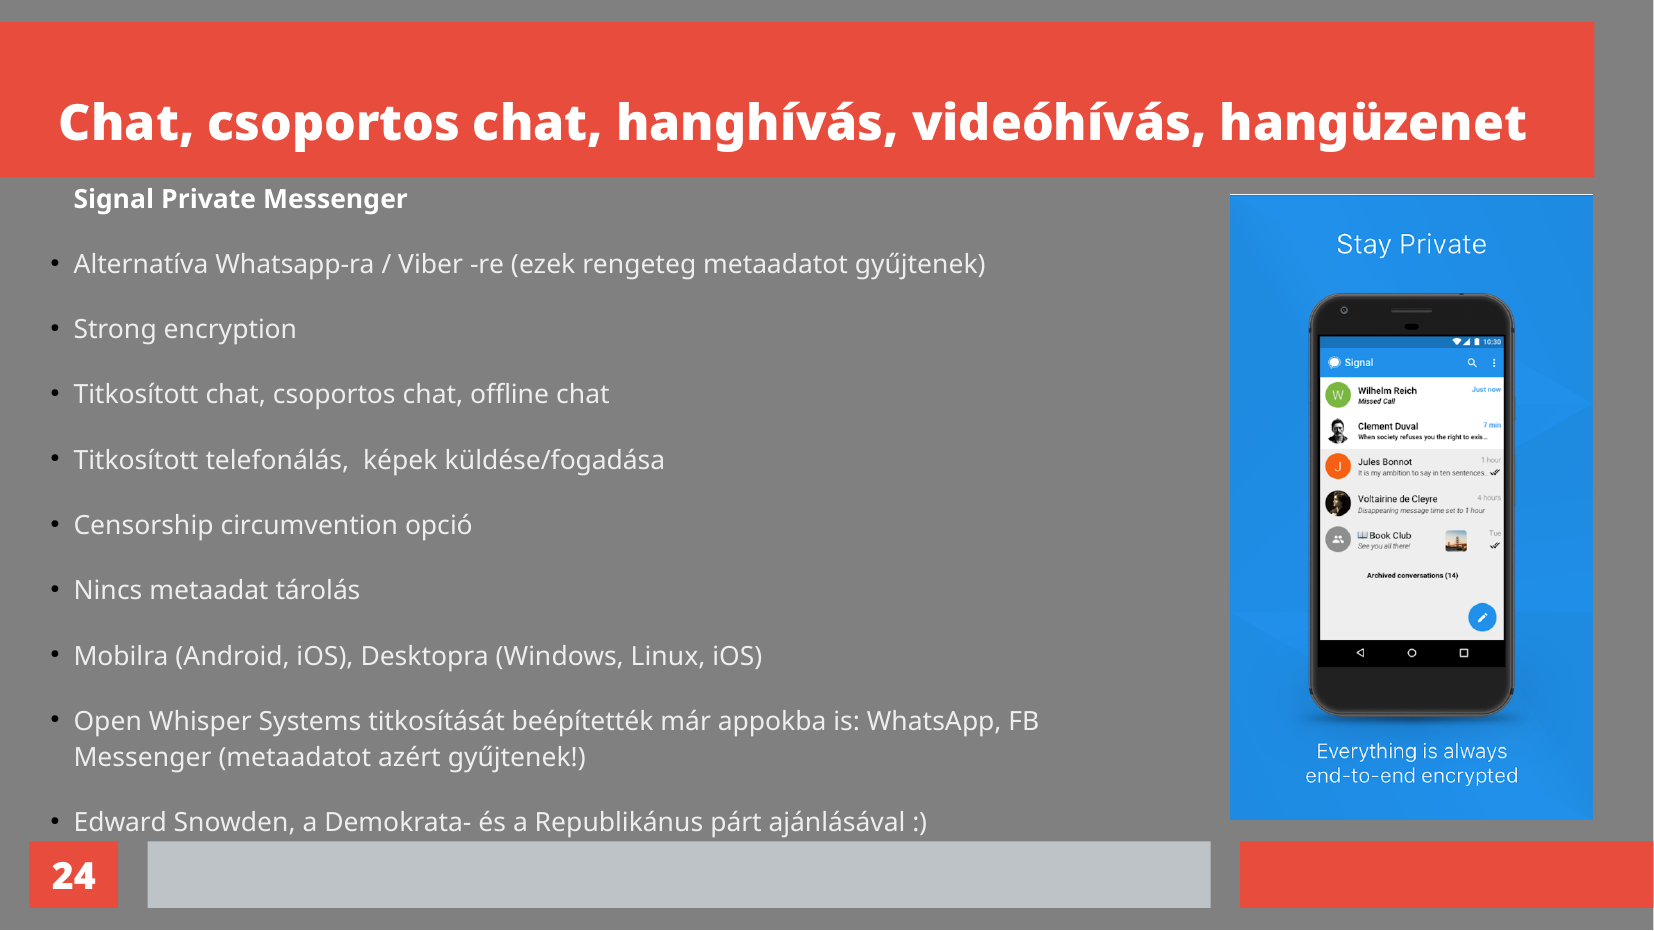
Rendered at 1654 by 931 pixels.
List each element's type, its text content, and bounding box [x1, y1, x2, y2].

list Signal Private Messenger Alternatíva Whatsapp-ra / Viber -re (ezek rengeteg metaadatot gyűjtenek) Strong encryption Titkosított chat, csoportos chat, offline chat Titkosított telefonálás, képek küldése/fogadása Censorship circumvention opció Nincs metaadat tárolás Mobilra (Android, iOS), Desktopra (Windows, Linux, iOS) Open Whisper Systems titkosítását beépítették már appokba is: WhatsApp, FB Messenger (metaadatot azért gyűjtenek!) Edward Snowden, a Demokrata- és a Republikánus párt ajánlásával :) [50, 180, 1141, 841]
picture [1230, 194, 1593, 820]
title Chat, csoportos chat, hanghívás, videóhívás, hangüzenet [58, 44, 1595, 155]
